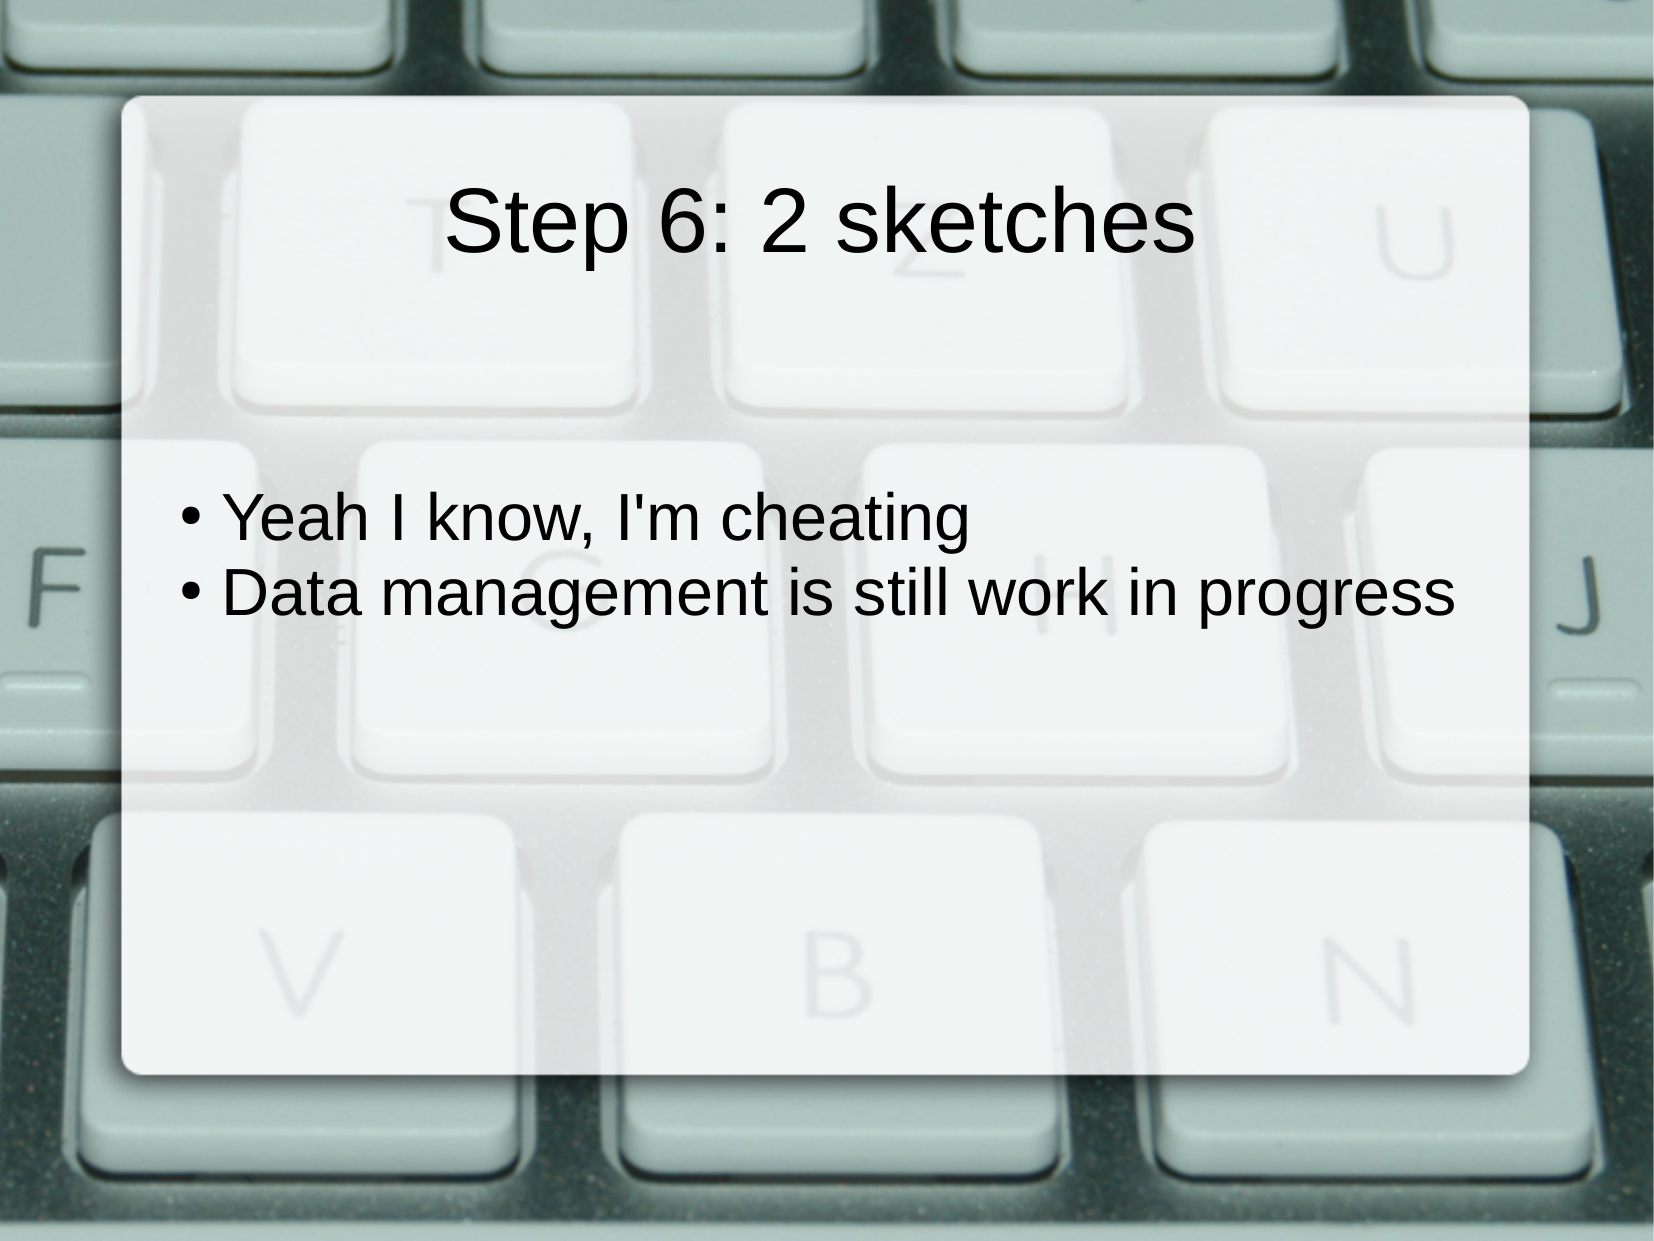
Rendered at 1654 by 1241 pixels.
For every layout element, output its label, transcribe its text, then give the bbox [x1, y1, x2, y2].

title Step 6: 2 sketches [135, 125, 1506, 318]
subtitle Yeah I know, I'm cheating Data management is still work in progress [179, 284, 1538, 826]
picture [0, 0, 1654, 1241]
